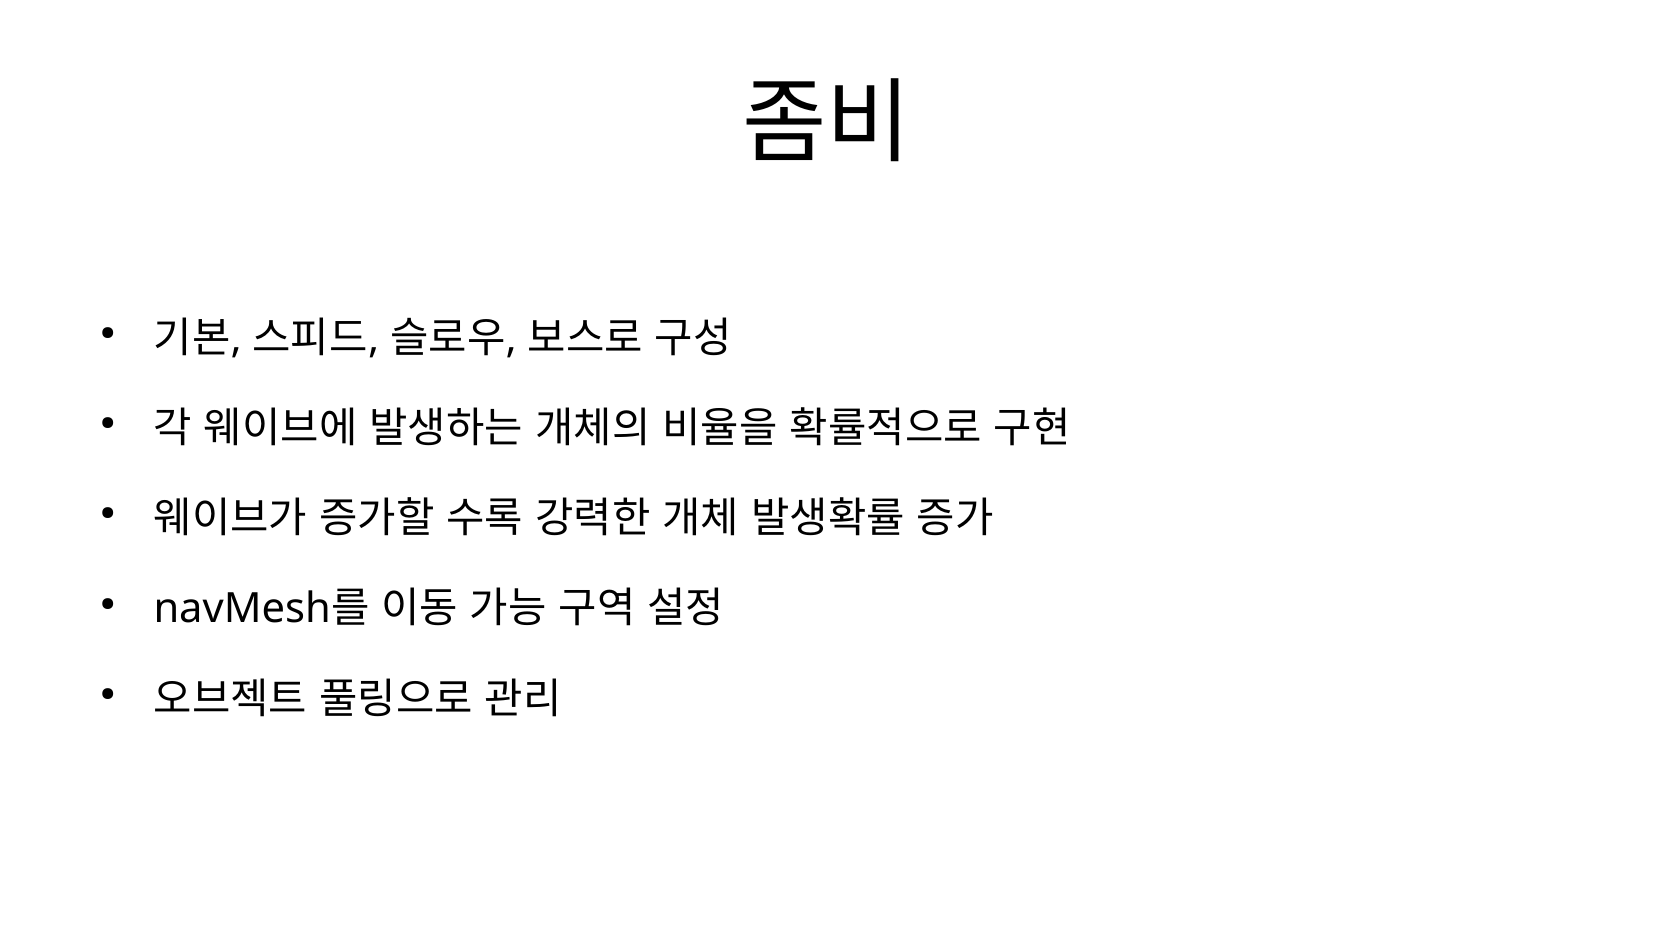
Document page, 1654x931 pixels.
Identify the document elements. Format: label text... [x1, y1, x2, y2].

list 기본, 스피드, 슬로우, 보스로 구성 각 웨이브에 발생하는 개체의 비율을 확률적으로 구현 웨이브가 증가할 수록 강력한 개체 발생확률 증가 navMesh를 이동 가능 구역 설정 오브젝트 풀링으로 관리 [82, 217, 1571, 758]
title 좀비 [82, 37, 1571, 193]
